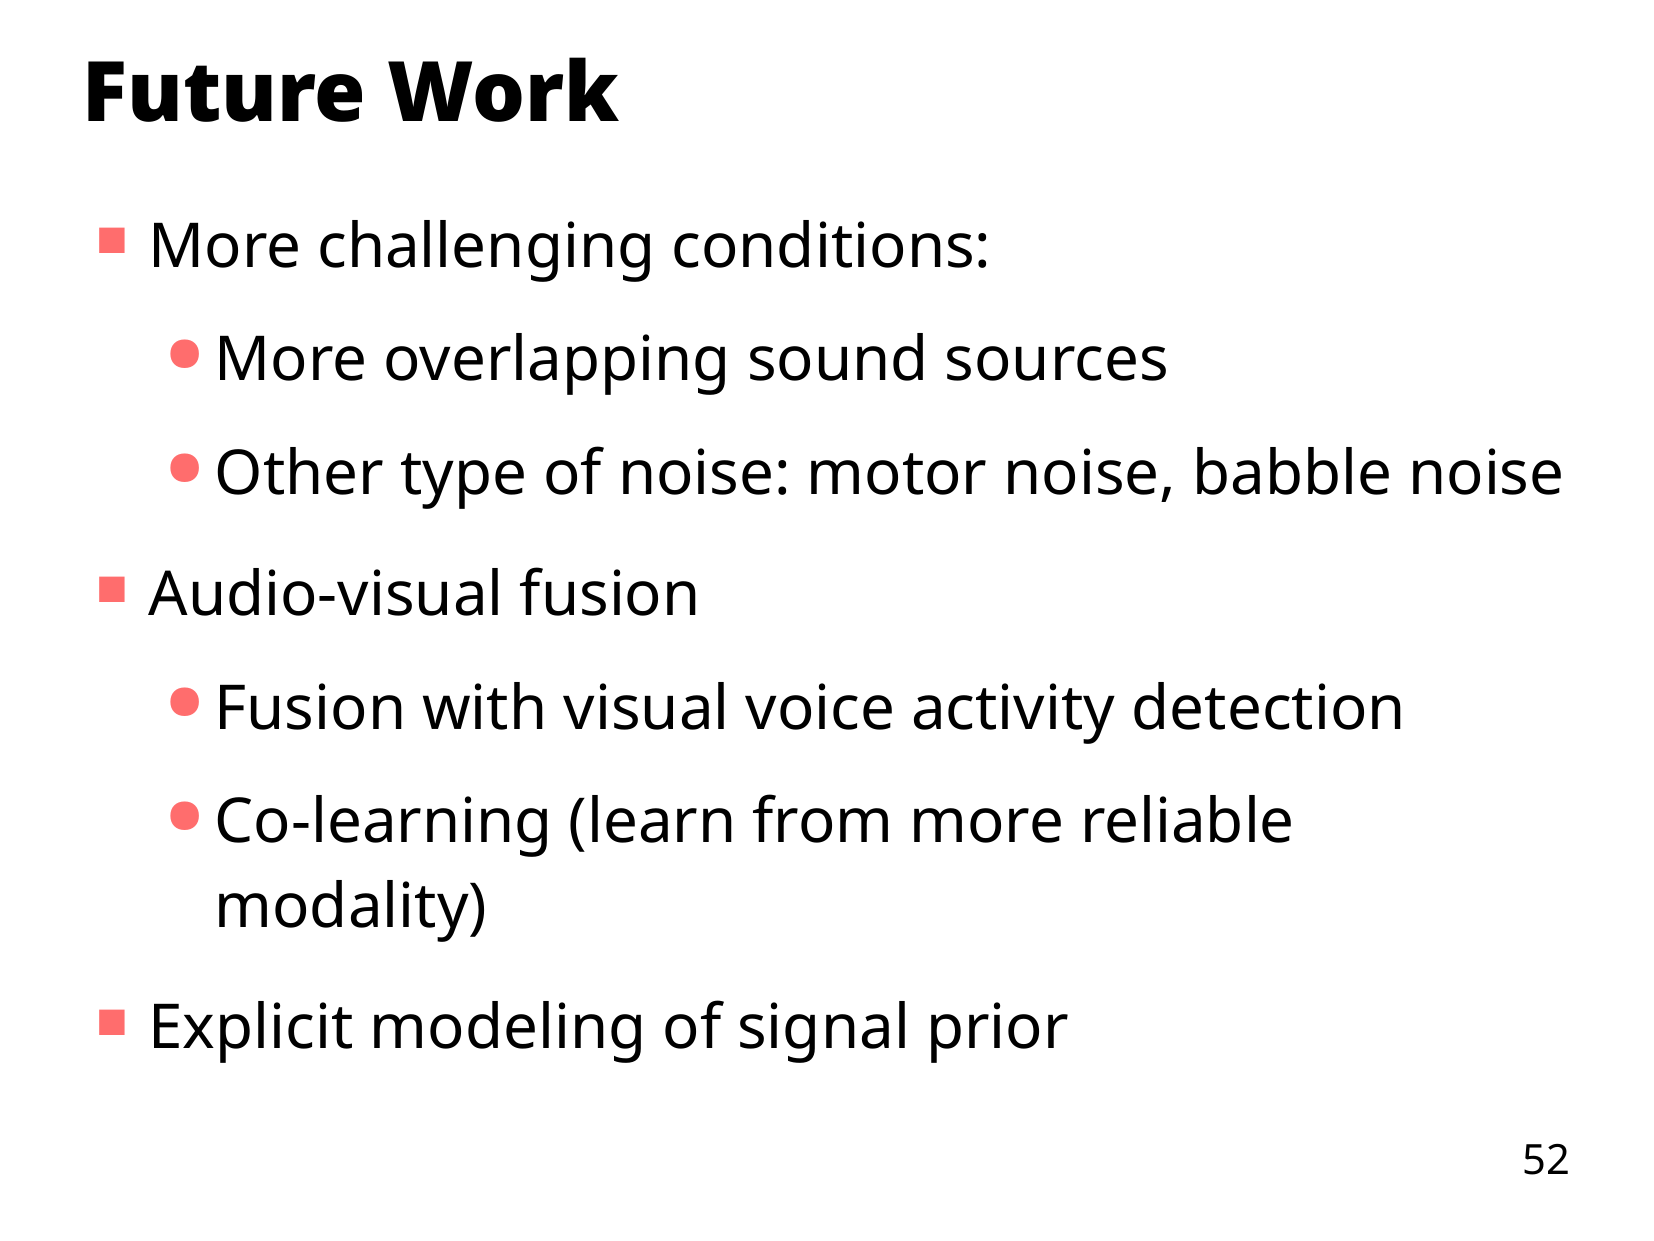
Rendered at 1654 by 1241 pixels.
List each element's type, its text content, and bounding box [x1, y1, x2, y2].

title Future Work [82, 37, 1571, 143]
list More challenging conditions: More overlapping sound sources Other type of noise: motor noise, babble noise Audio-visual fusion Fusion with visual voice activity detection Co-learning (learn from more reliable modality) Explicit modeling of signal prior [82, 200, 1571, 1111]
